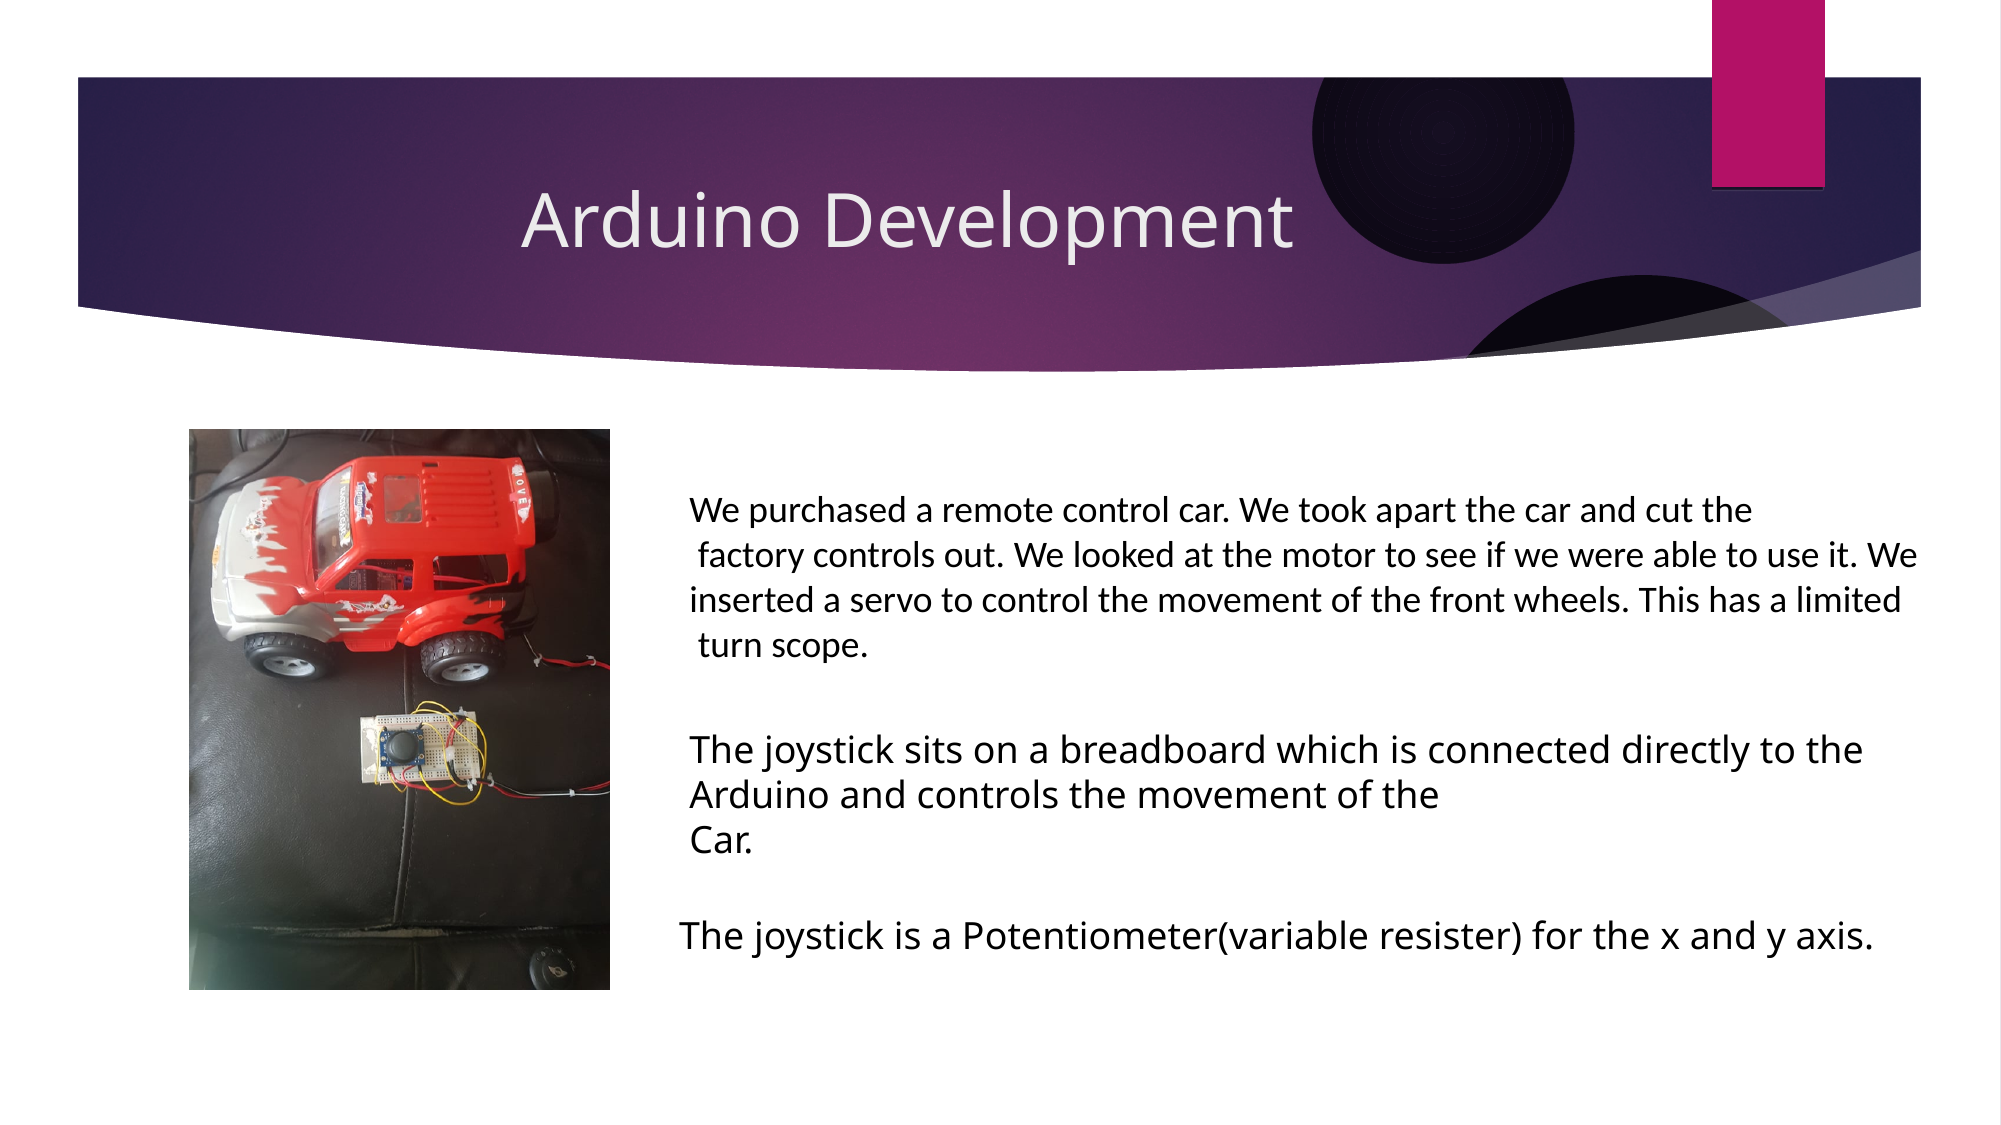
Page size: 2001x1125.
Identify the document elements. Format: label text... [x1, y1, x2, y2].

picture [189, 429, 610, 990]
text_box We purchased a remote control car. We took apart the car and cut the factory controls out. We looked at the motor to see if we were able to use it. We inserted a servo to control the movement of the front wheels. This has a limited turn scope. [674, 477, 1958, 675]
title Arduino Development [189, 159, 1627, 276]
text_box The joystick is a Potentiometer(variable resister) for the x and y axis. [664, 904, 1914, 966]
text_box The joystick sits on a breadboard which is connected directly to the Arduino and controls the movement of the Car. [674, 675, 1941, 871]
